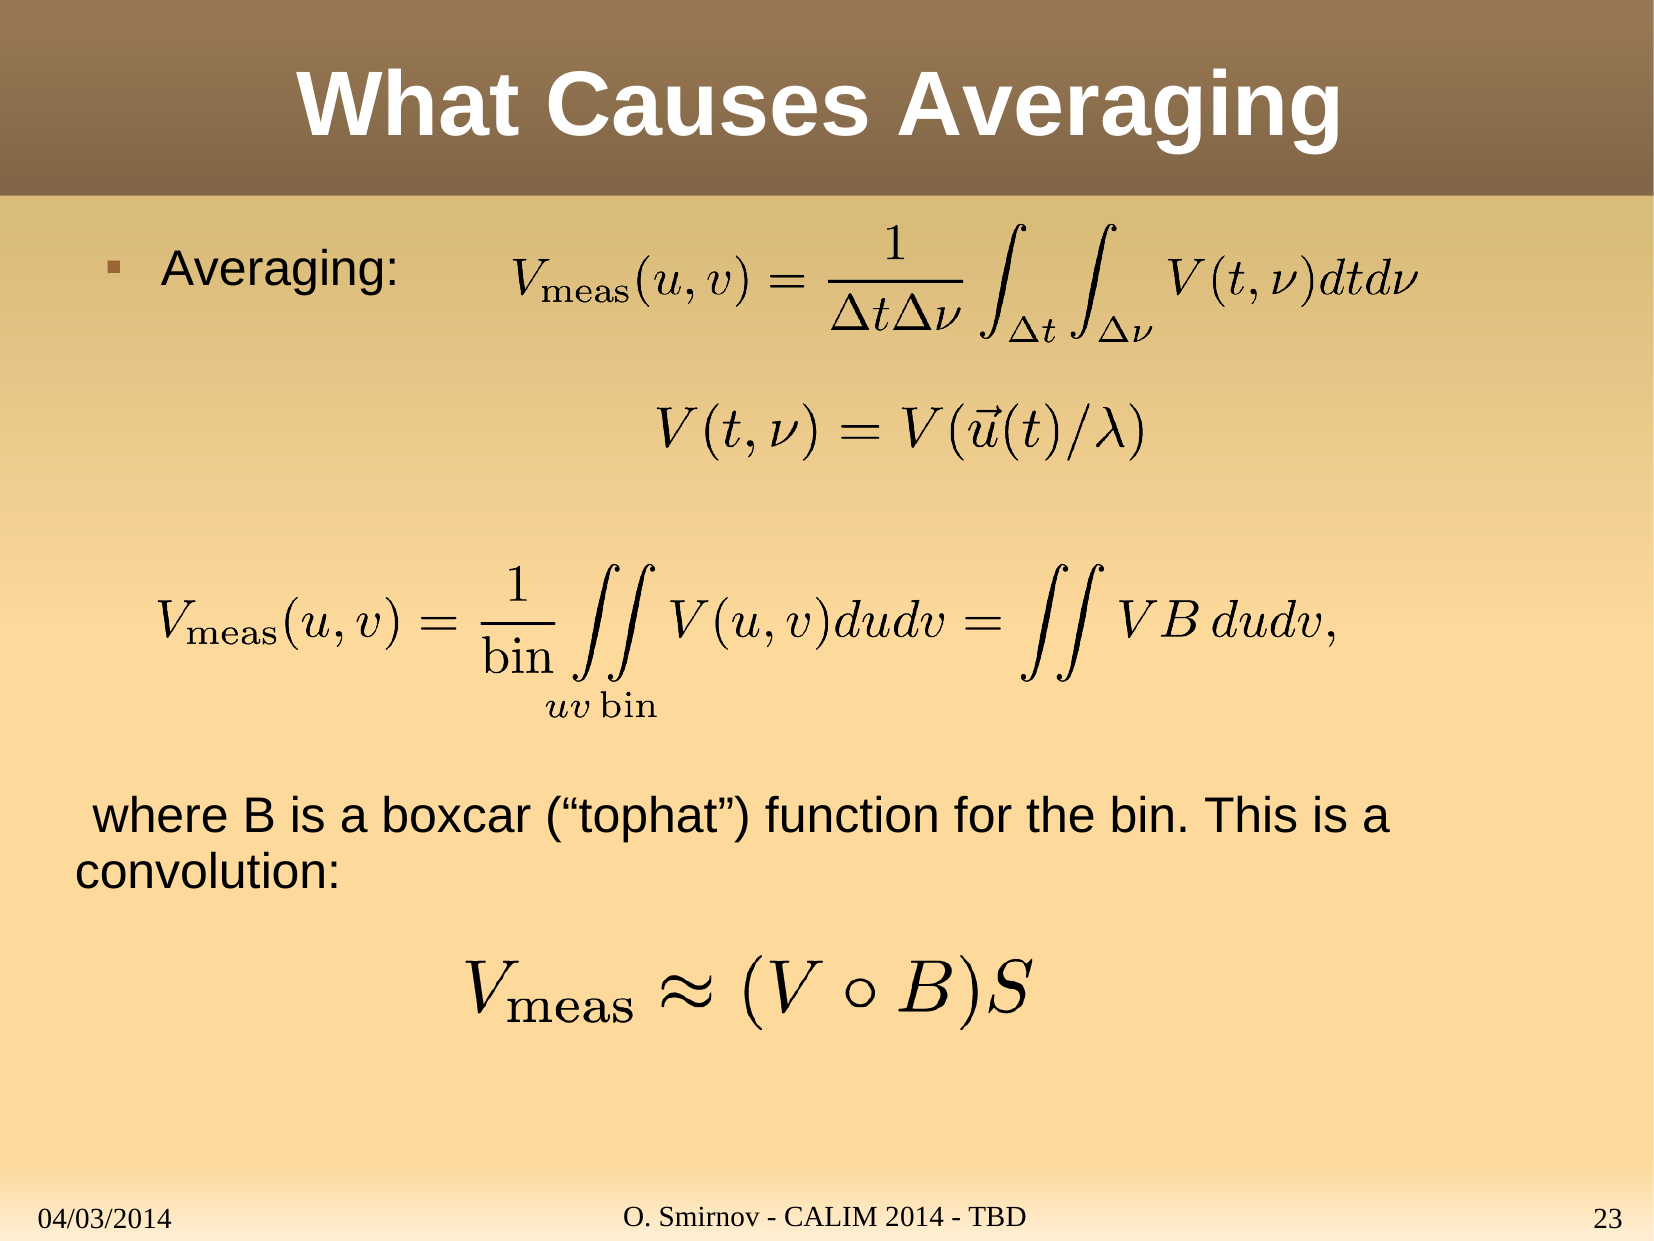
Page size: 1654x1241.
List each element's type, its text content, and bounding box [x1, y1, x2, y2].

text_box where B is a boxcar (“tophat”) function for the bin. This is a convolution: [60, 780, 1606, 916]
title What Causes Averaging [76, 0, 1565, 208]
picture [0, 0, 1654, 1241]
list Averaging: [90, 240, 1613, 1156]
